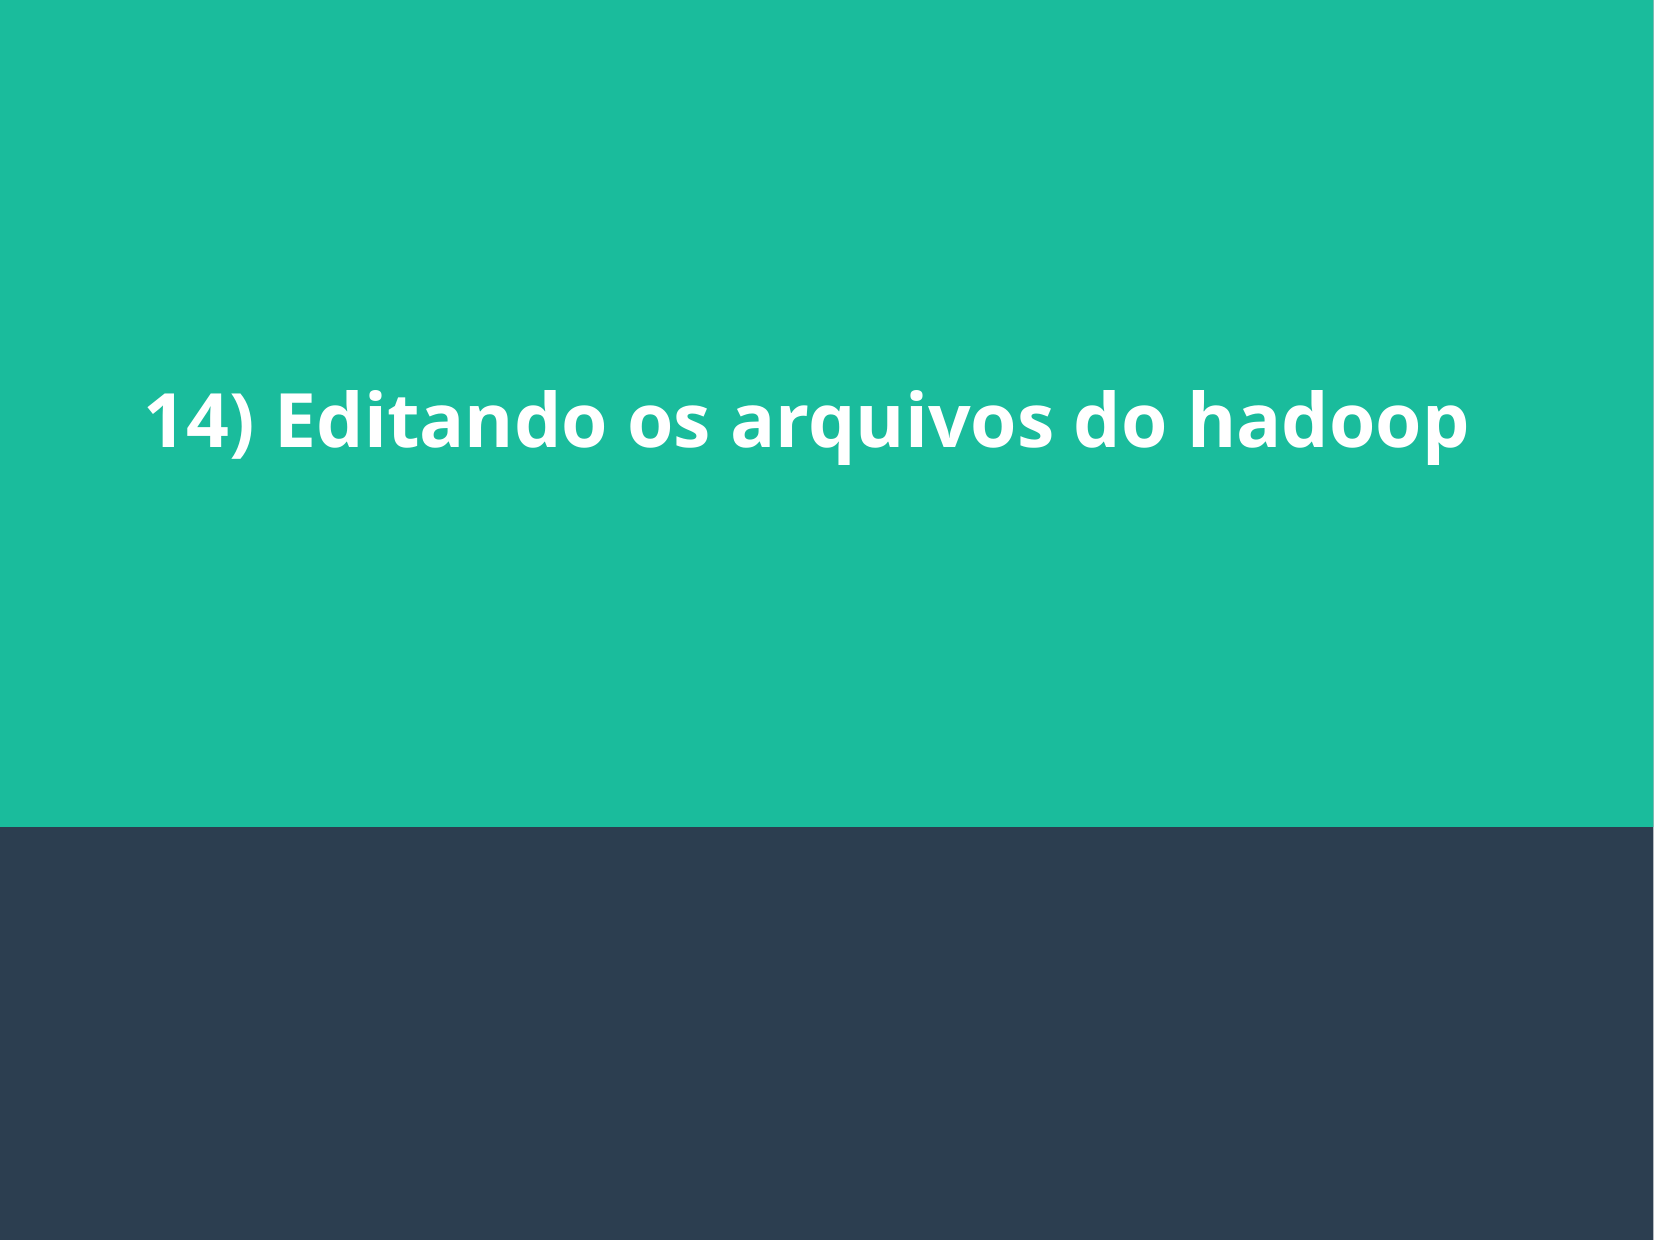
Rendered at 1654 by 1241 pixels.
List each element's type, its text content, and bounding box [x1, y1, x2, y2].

title 14) Editando os arquivos do hadoop [39, 313, 1576, 471]
